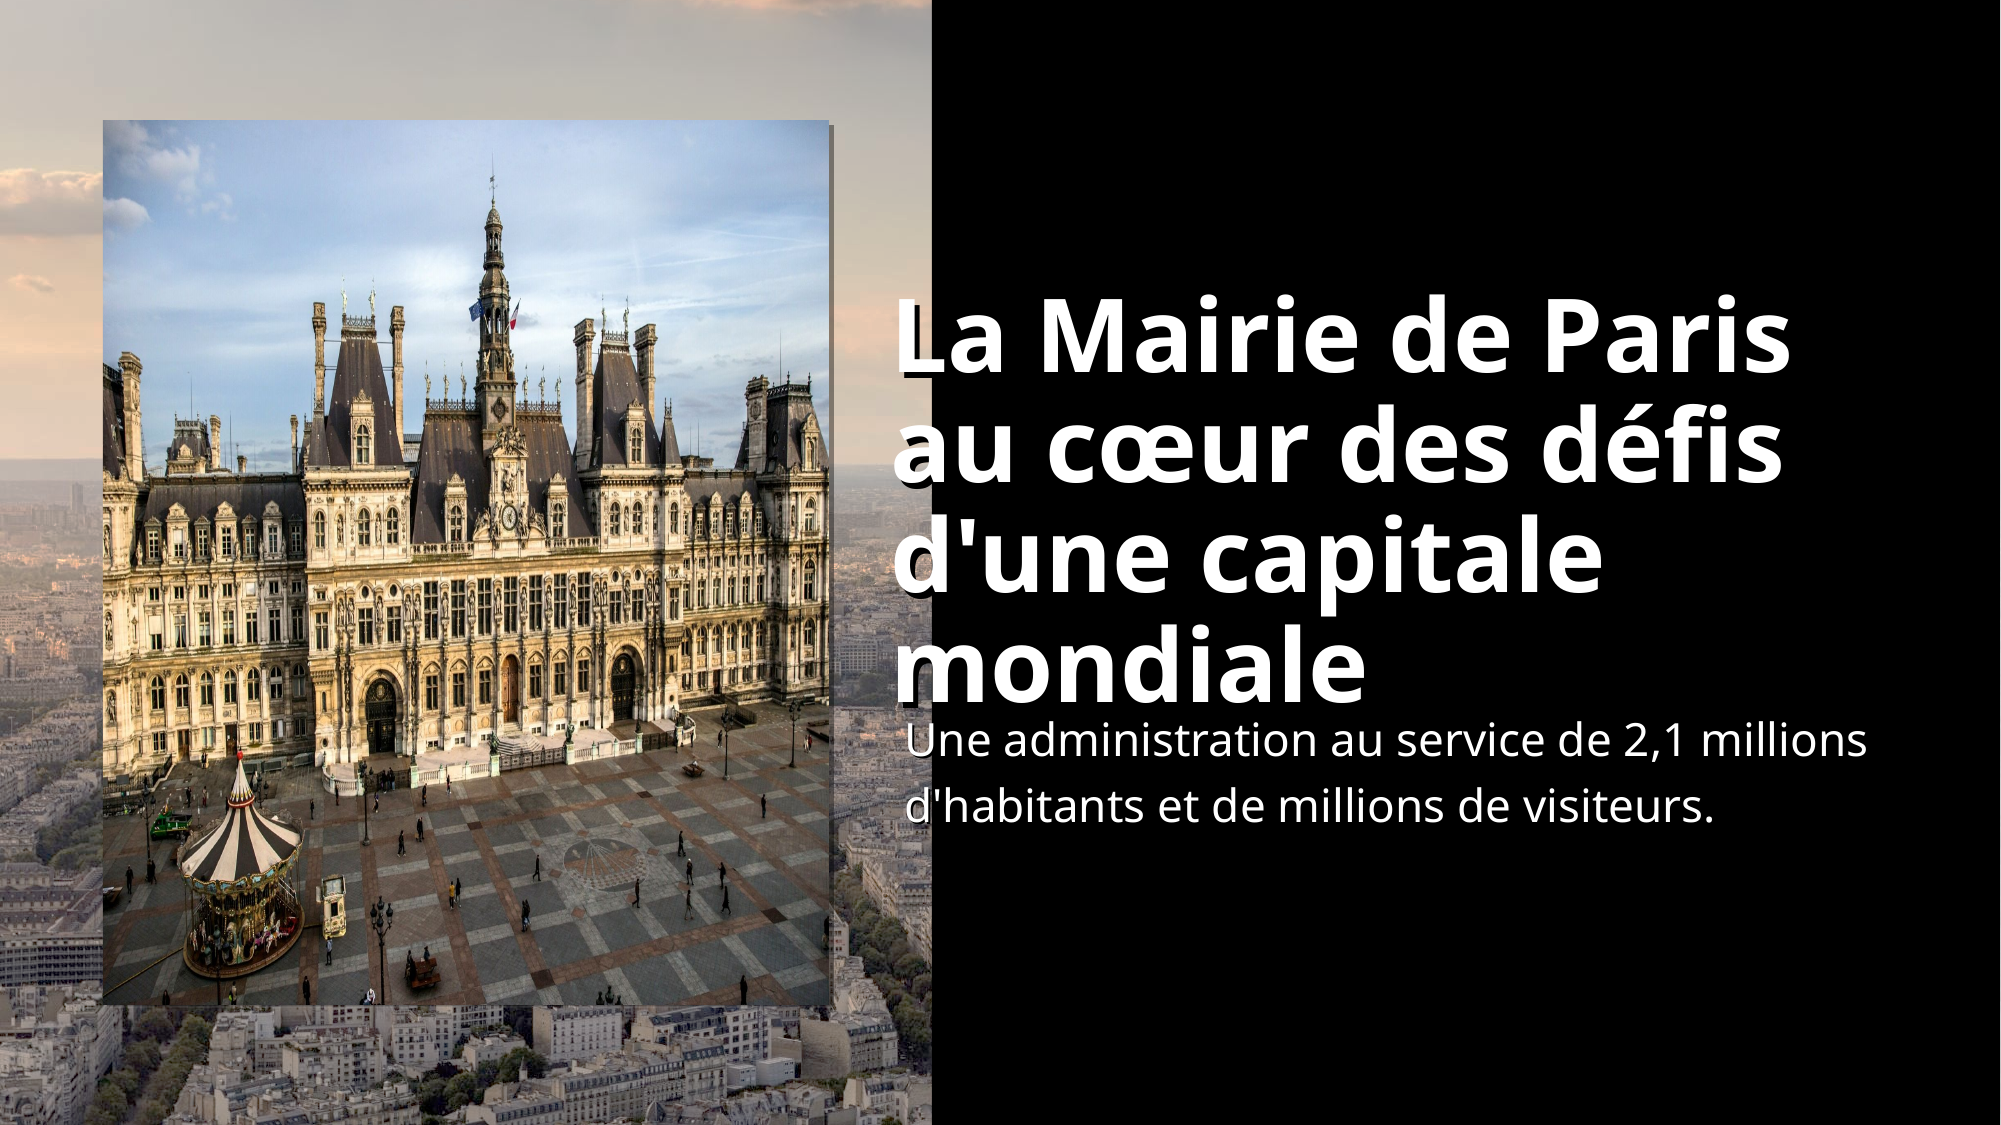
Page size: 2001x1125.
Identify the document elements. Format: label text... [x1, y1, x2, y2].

text_box [932, 0, 2000, 1125]
title La Mairie de Paris au cœur des défis d'une capitale mondiale [875, 269, 1940, 740]
subtitle Une administration au service de 2,1 millions d'habitants et de millions de visiteurs. [889, 661, 1898, 870]
picture [0, 0, 932, 1125]
